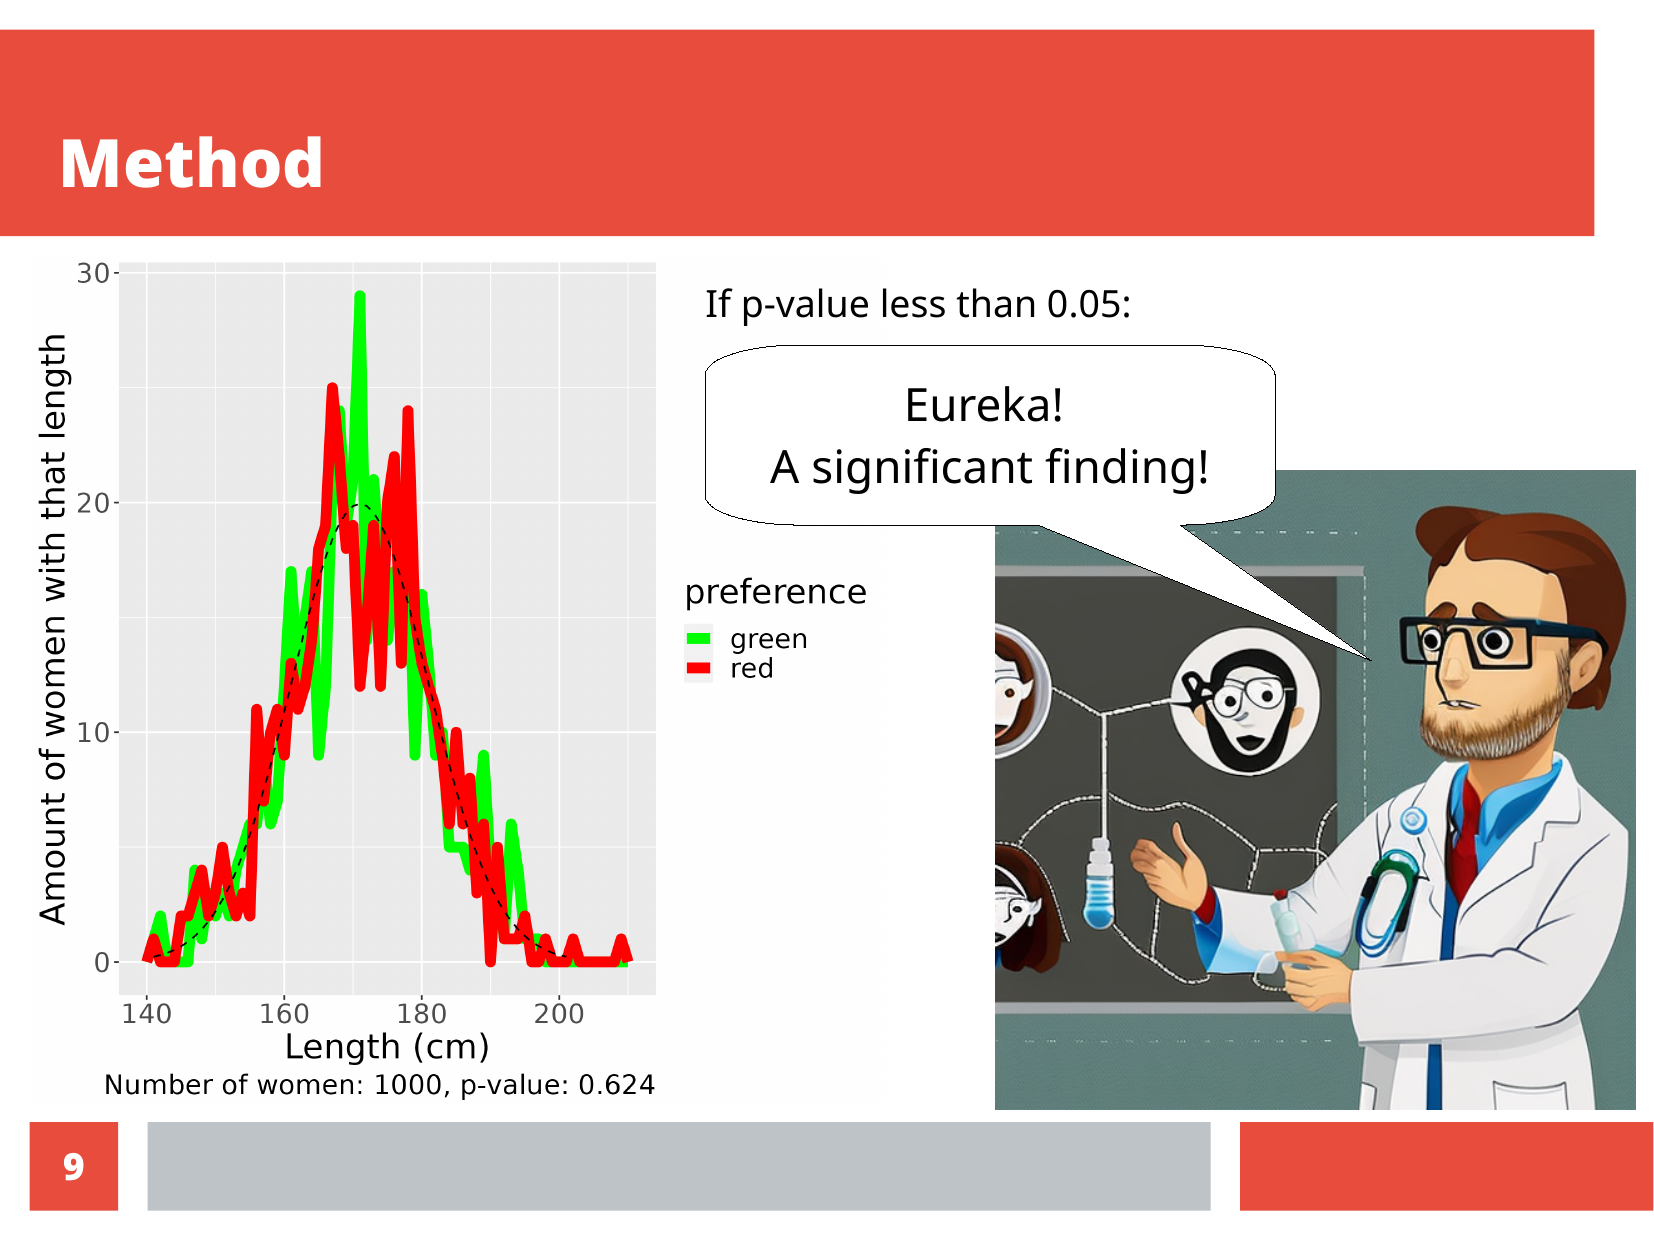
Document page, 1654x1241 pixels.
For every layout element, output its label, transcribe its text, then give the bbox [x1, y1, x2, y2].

picture [995, 470, 1636, 1111]
text_box If p-value less than 0.05: [690, 270, 1186, 329]
picture [30, 253, 886, 1109]
text_box Eureka! A significant finding! [705, 345, 1372, 661]
title Method [59, 59, 1595, 207]
